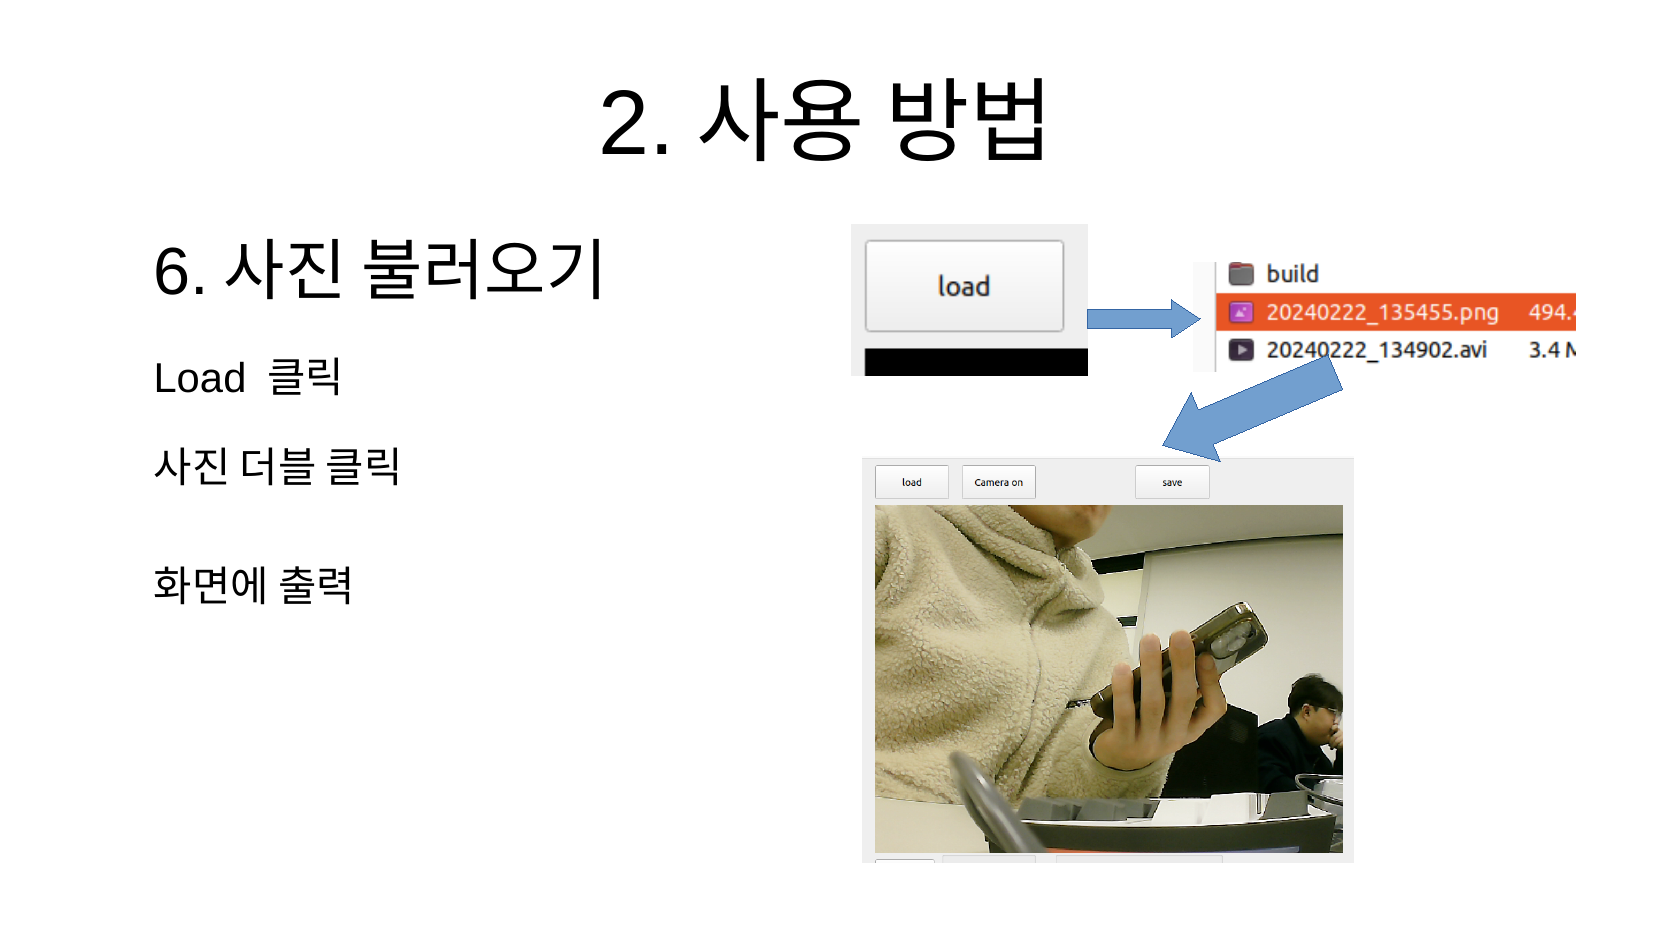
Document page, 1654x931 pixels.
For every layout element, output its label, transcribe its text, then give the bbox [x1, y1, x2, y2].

list 6.사진 불러오기 Load 클릭 사진 더블 클릭 화면에 출력 [82, 217, 809, 758]
picture [862, 456, 1354, 863]
title 2.사용 방법 [82, 37, 1571, 193]
text_box [1162, 354, 1343, 462]
text_box [1087, 299, 1201, 338]
picture [1193, 262, 1576, 372]
picture [851, 224, 1088, 376]
